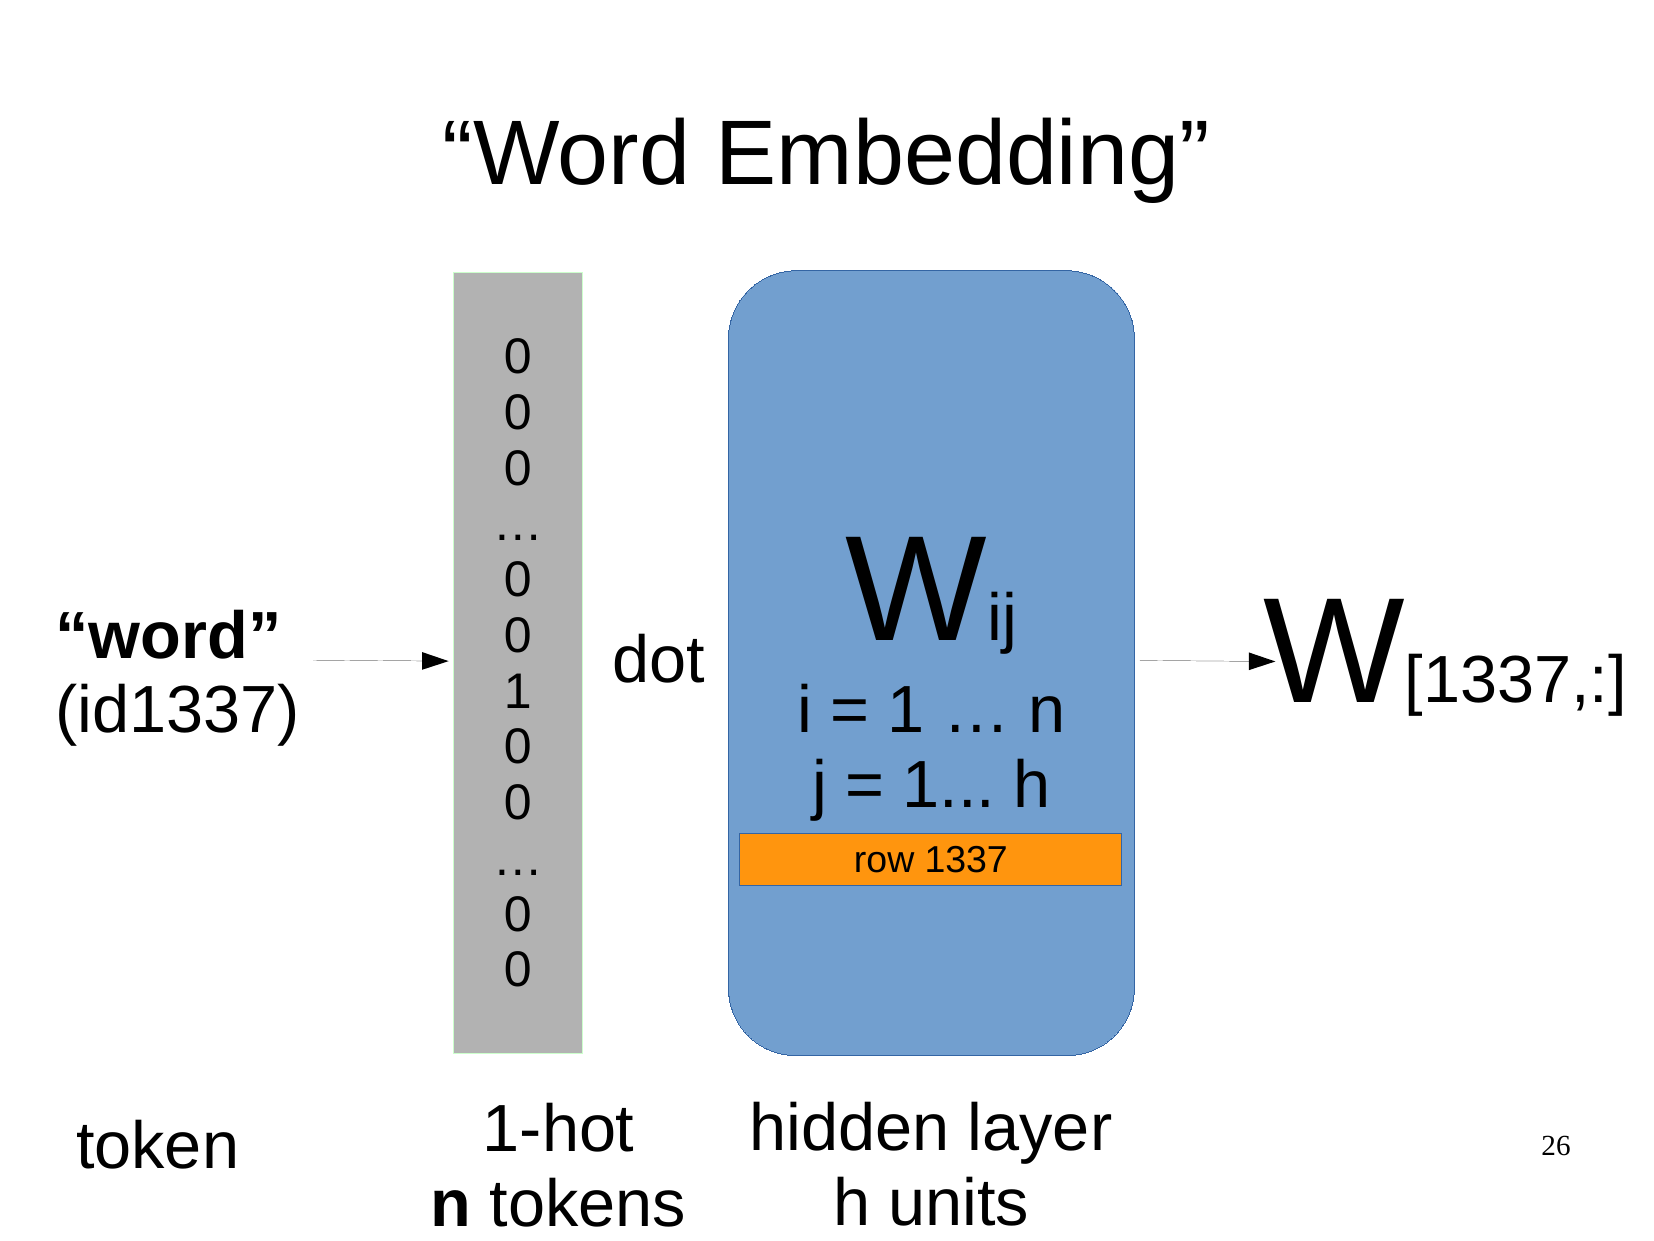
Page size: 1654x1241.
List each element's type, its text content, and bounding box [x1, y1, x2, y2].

text_box W[1337,:] [1248, 559, 1654, 743]
title “Word Embedding” [82, 49, 1571, 257]
text_box row 1337 [739, 833, 1122, 886]
text_box hidden layer h units [613, 1082, 1249, 1241]
text_box token [61, 1101, 261, 1206]
text_box dot [597, 614, 841, 705]
text_box “word” (id1337) [40, 590, 361, 755]
text_box 0 0 0 … 0 0 1 0 0 … 0 0 [453, 272, 583, 1054]
text_box 1-hot n tokens [380, 1083, 613, 1241]
text_box Wij i = 1 … n j = 1... h [728, 270, 1135, 1056]
